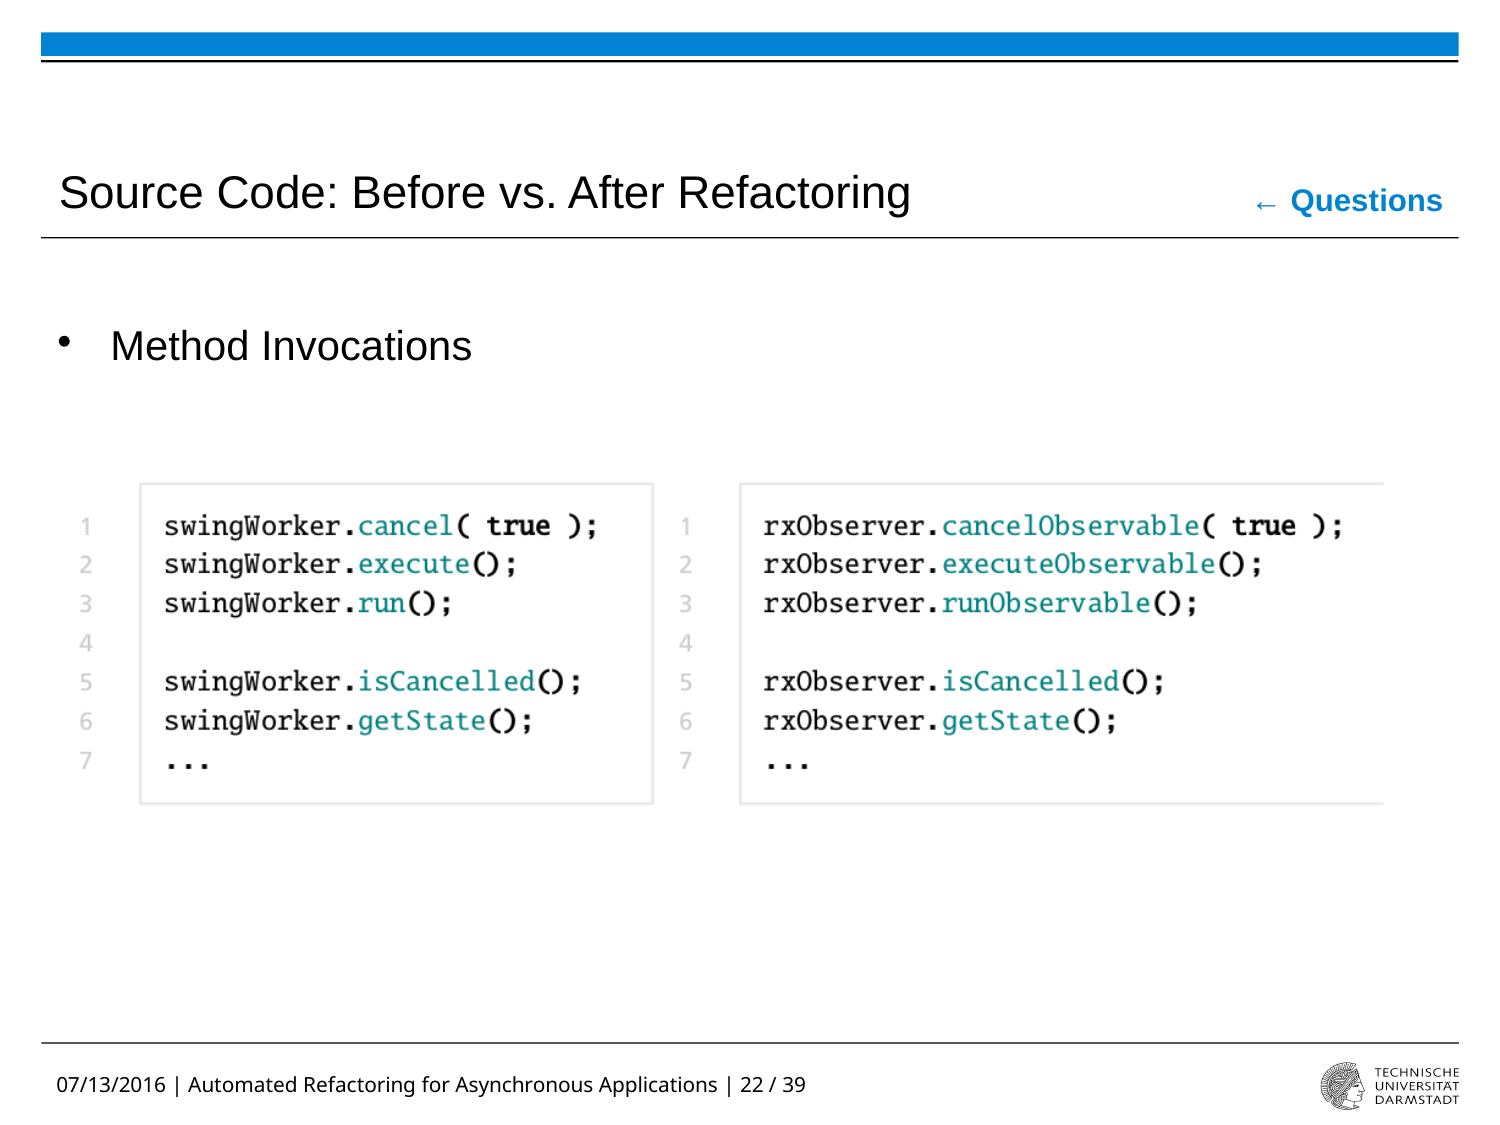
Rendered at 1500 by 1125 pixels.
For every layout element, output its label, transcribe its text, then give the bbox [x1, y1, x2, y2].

picture [1305, 1054, 1459, 1118]
text_box Source Code: Before vs. After Refactoring [58, 80, 1149, 218]
text_box ← Questions [1215, 164, 1444, 218]
picture [67, 480, 1384, 807]
text_box Method Invocations [39, 318, 1390, 392]
